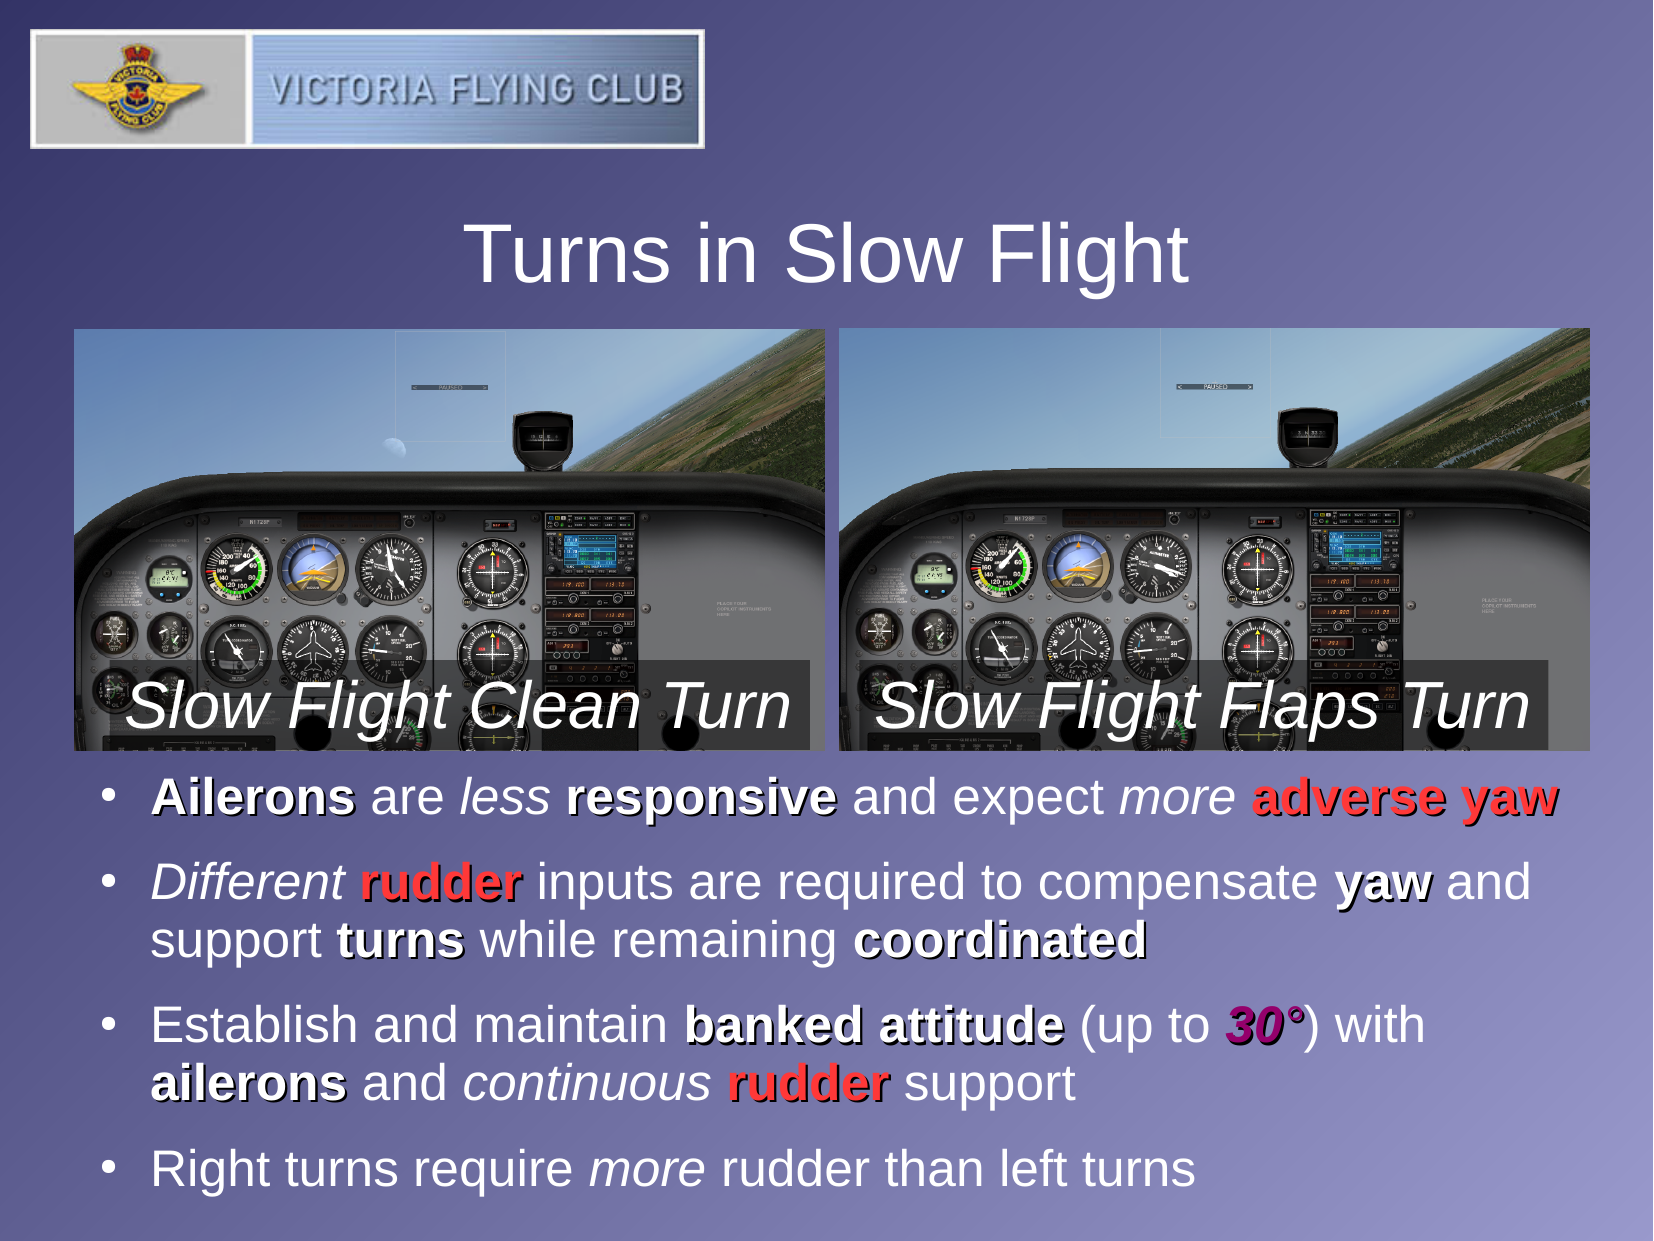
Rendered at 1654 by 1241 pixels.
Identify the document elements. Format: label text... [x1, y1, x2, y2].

text_box Slow Flight Flaps Turn [859, 660, 1549, 750]
list Ailerons are less responsive and expect more adverse yaw Different rudder inputs are required to compensate yaw and support turns while remaining coordinated Establish and maintain banked attitude (up to 30°) with ailerons and continuous rudder support Right turns require more rudder than left turns [82, 767, 1571, 1203]
picture [74, 329, 825, 751]
text_box Slow Flight Clean Turn [109, 660, 810, 750]
title Turns in Slow Flight [82, 150, 1571, 358]
picture [30, 29, 705, 149]
picture [839, 328, 1590, 751]
